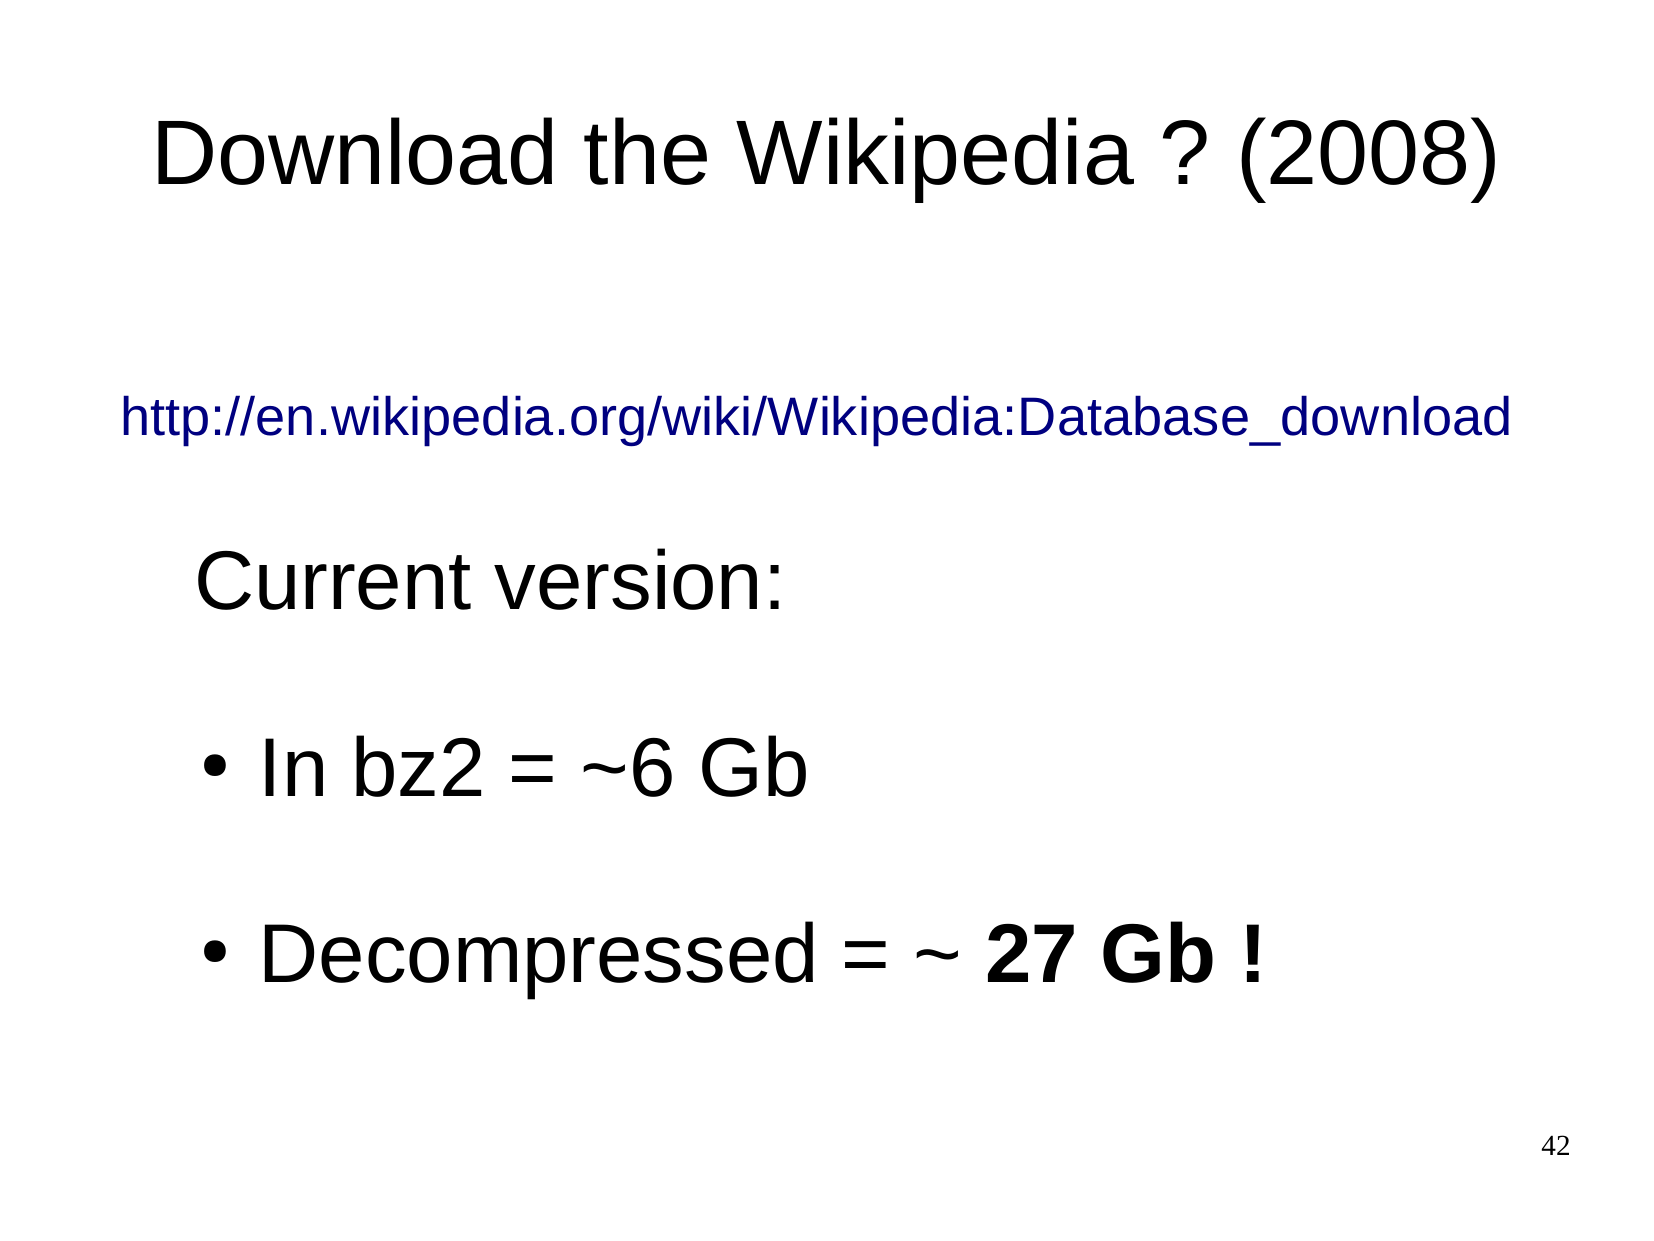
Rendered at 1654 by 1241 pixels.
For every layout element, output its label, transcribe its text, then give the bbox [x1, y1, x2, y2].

text_box http://en.wikipedia.org/wiki/Wikipedia:Database_download [75, 379, 1576, 469]
text_box Current version: In bz2 = ~6 Gb Decompressed = ~ 27 Gb ! [150, 527, 1576, 1015]
title Download the Wikipedia ? (2008) [82, 49, 1571, 257]
